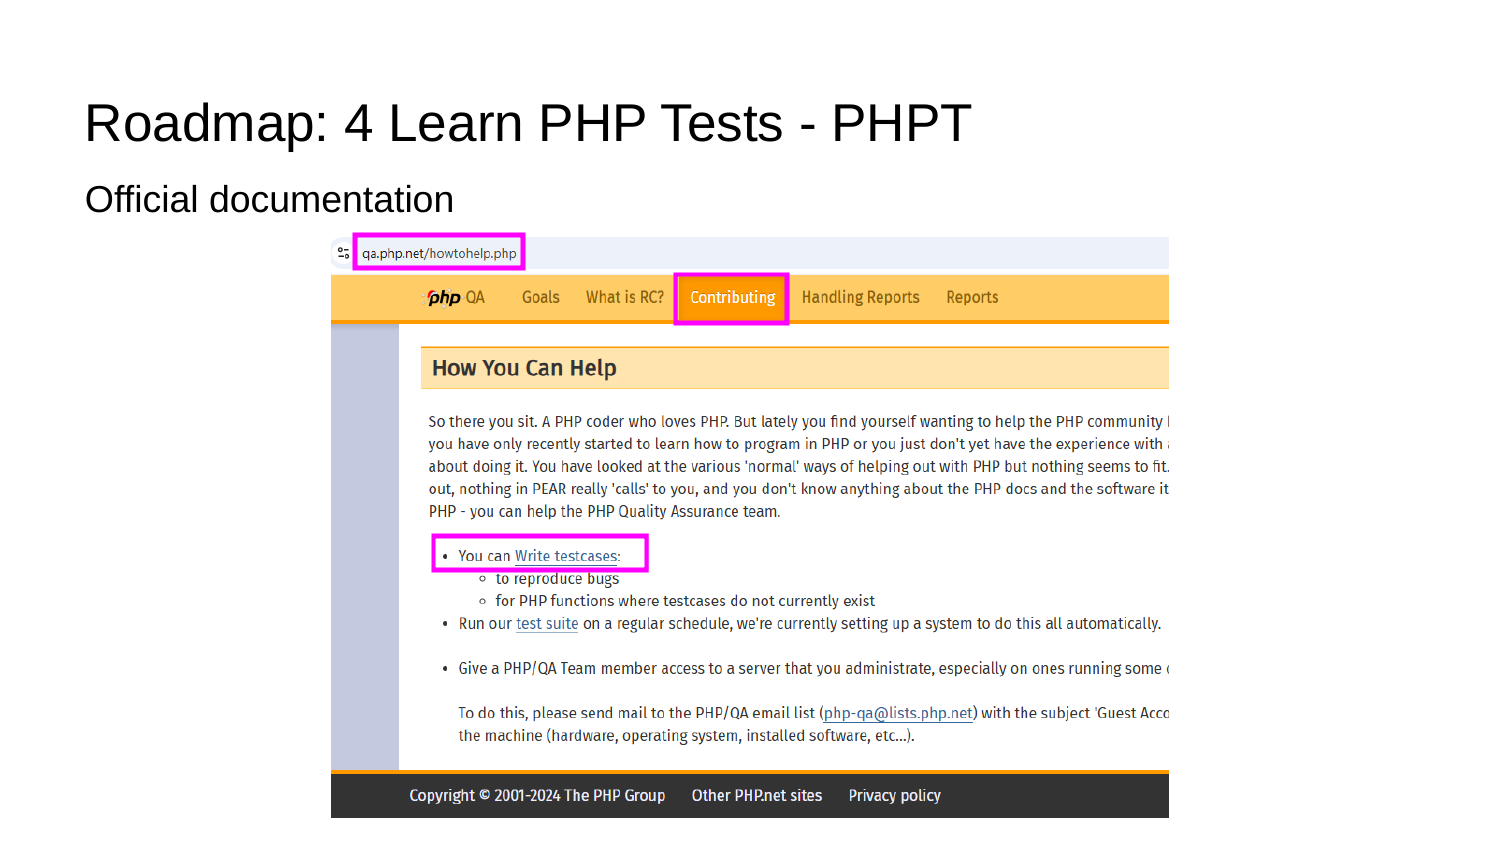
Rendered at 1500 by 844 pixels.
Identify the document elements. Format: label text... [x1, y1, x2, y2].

title Official documentation [69, 160, 1468, 233]
picture [331, 232, 1169, 818]
title Roadmap: 4 Learn PHP Tests - PHPT [69, 72, 1468, 160]
